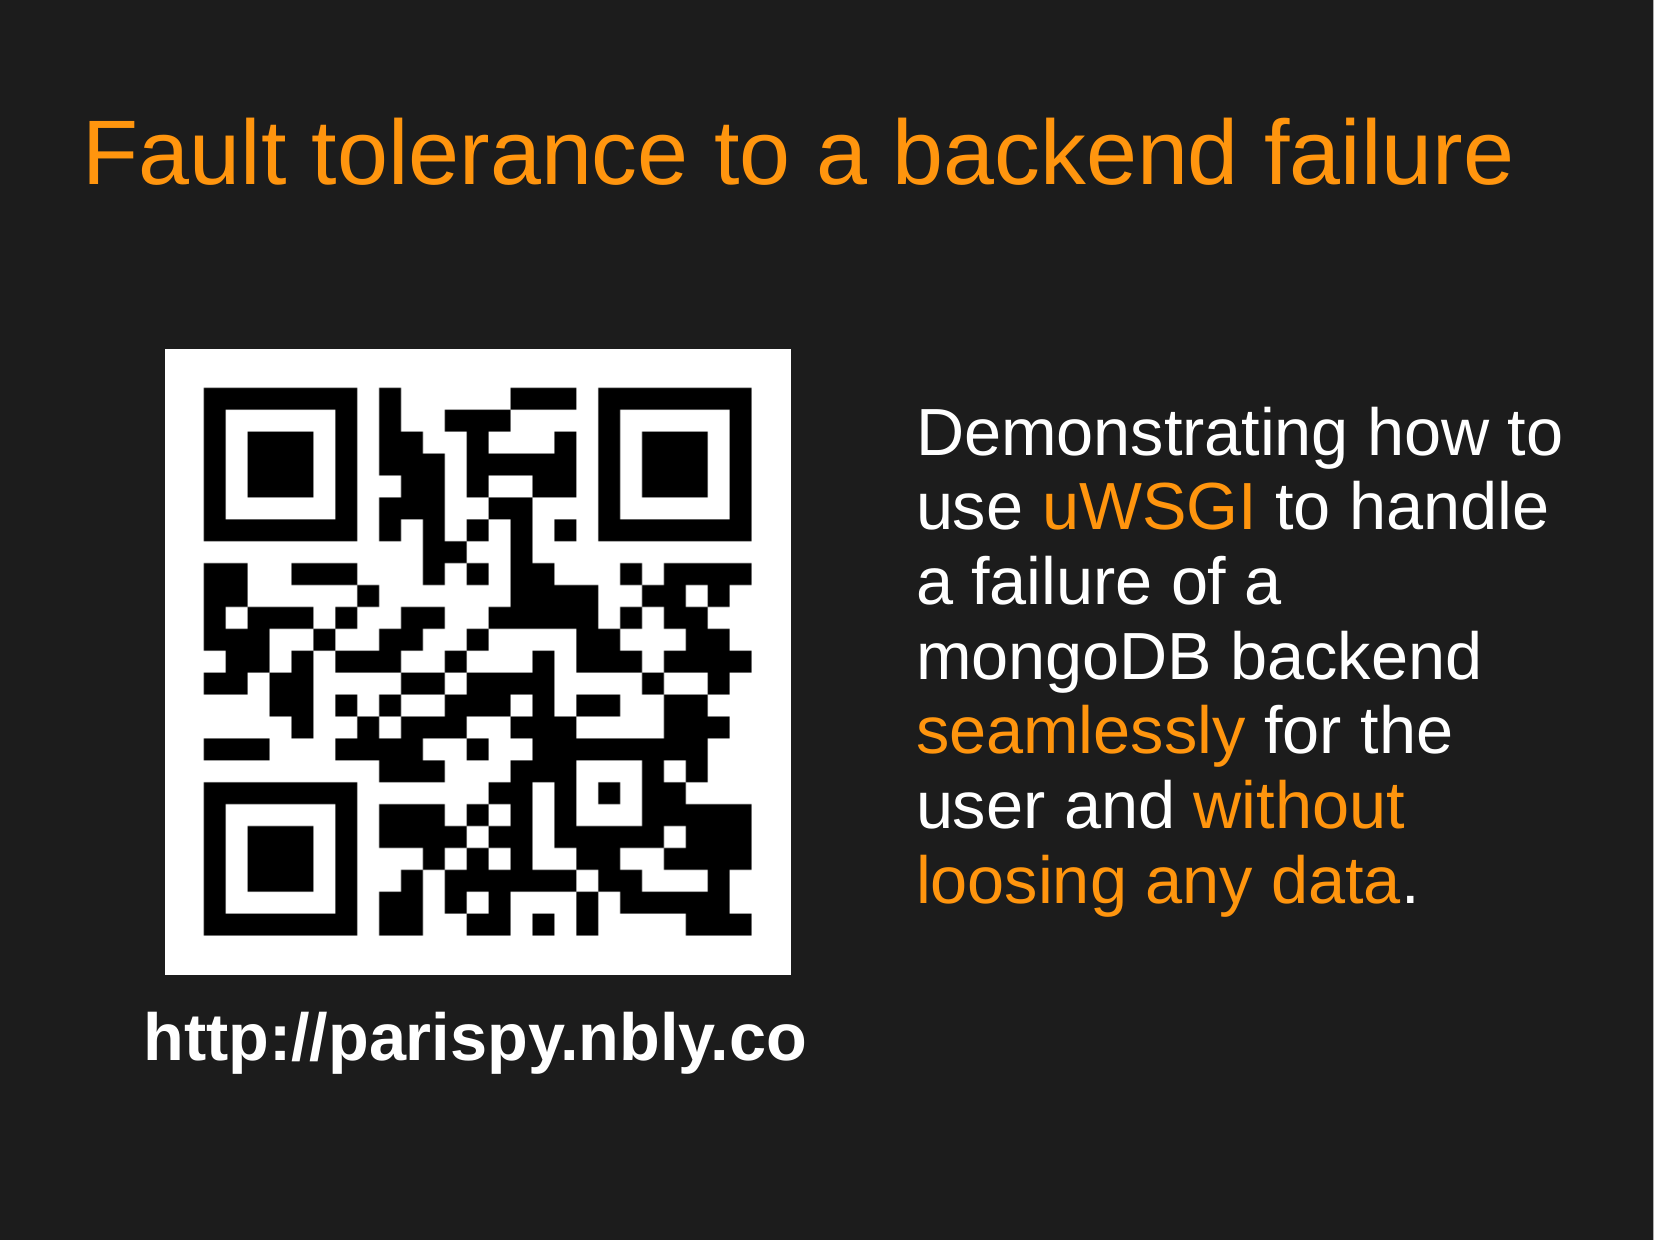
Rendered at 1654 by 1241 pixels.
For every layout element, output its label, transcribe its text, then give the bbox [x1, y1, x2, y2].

list http://parispy.nbly.co [47, 1000, 833, 1093]
picture [165, 349, 791, 975]
title Fault tolerance to a backend failure [82, 49, 1571, 257]
list Demonstrating how to use uWSGI to handle a failure of a mongoDB backend seamlessly for the user and without loosing any data. [845, 290, 1572, 1109]
